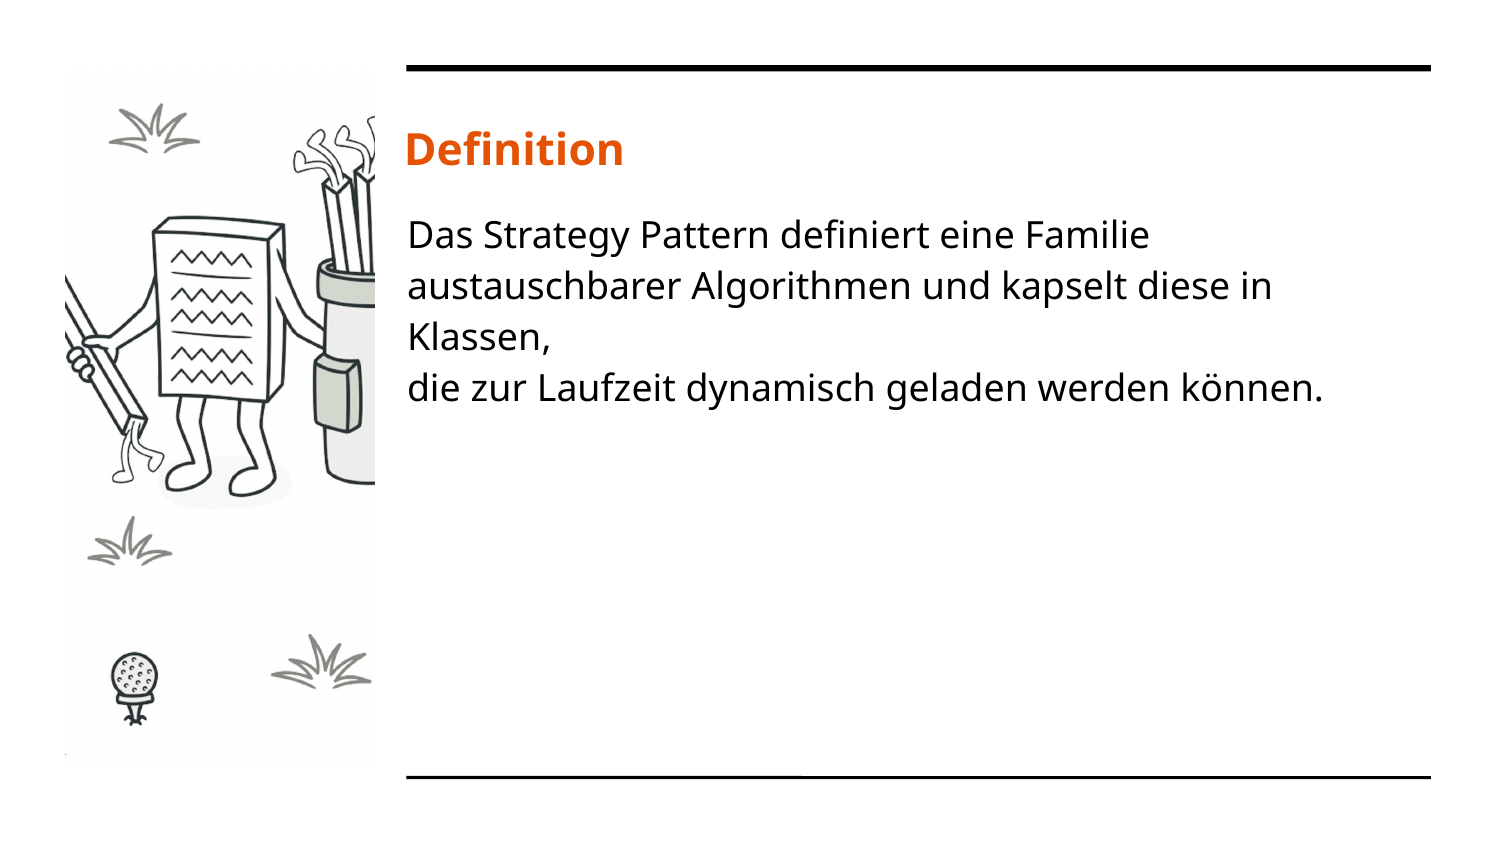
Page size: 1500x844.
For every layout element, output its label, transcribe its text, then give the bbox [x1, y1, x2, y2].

title Definition [389, 103, 1428, 194]
subtitle Das Strategy Pattern definiert eine Familie austauschbarer Algorithmen und kapselt diese in Klassen, die zur Laufzeit dynamisch geladen werden können. [392, 193, 1431, 735]
picture [65, 67, 375, 780]
